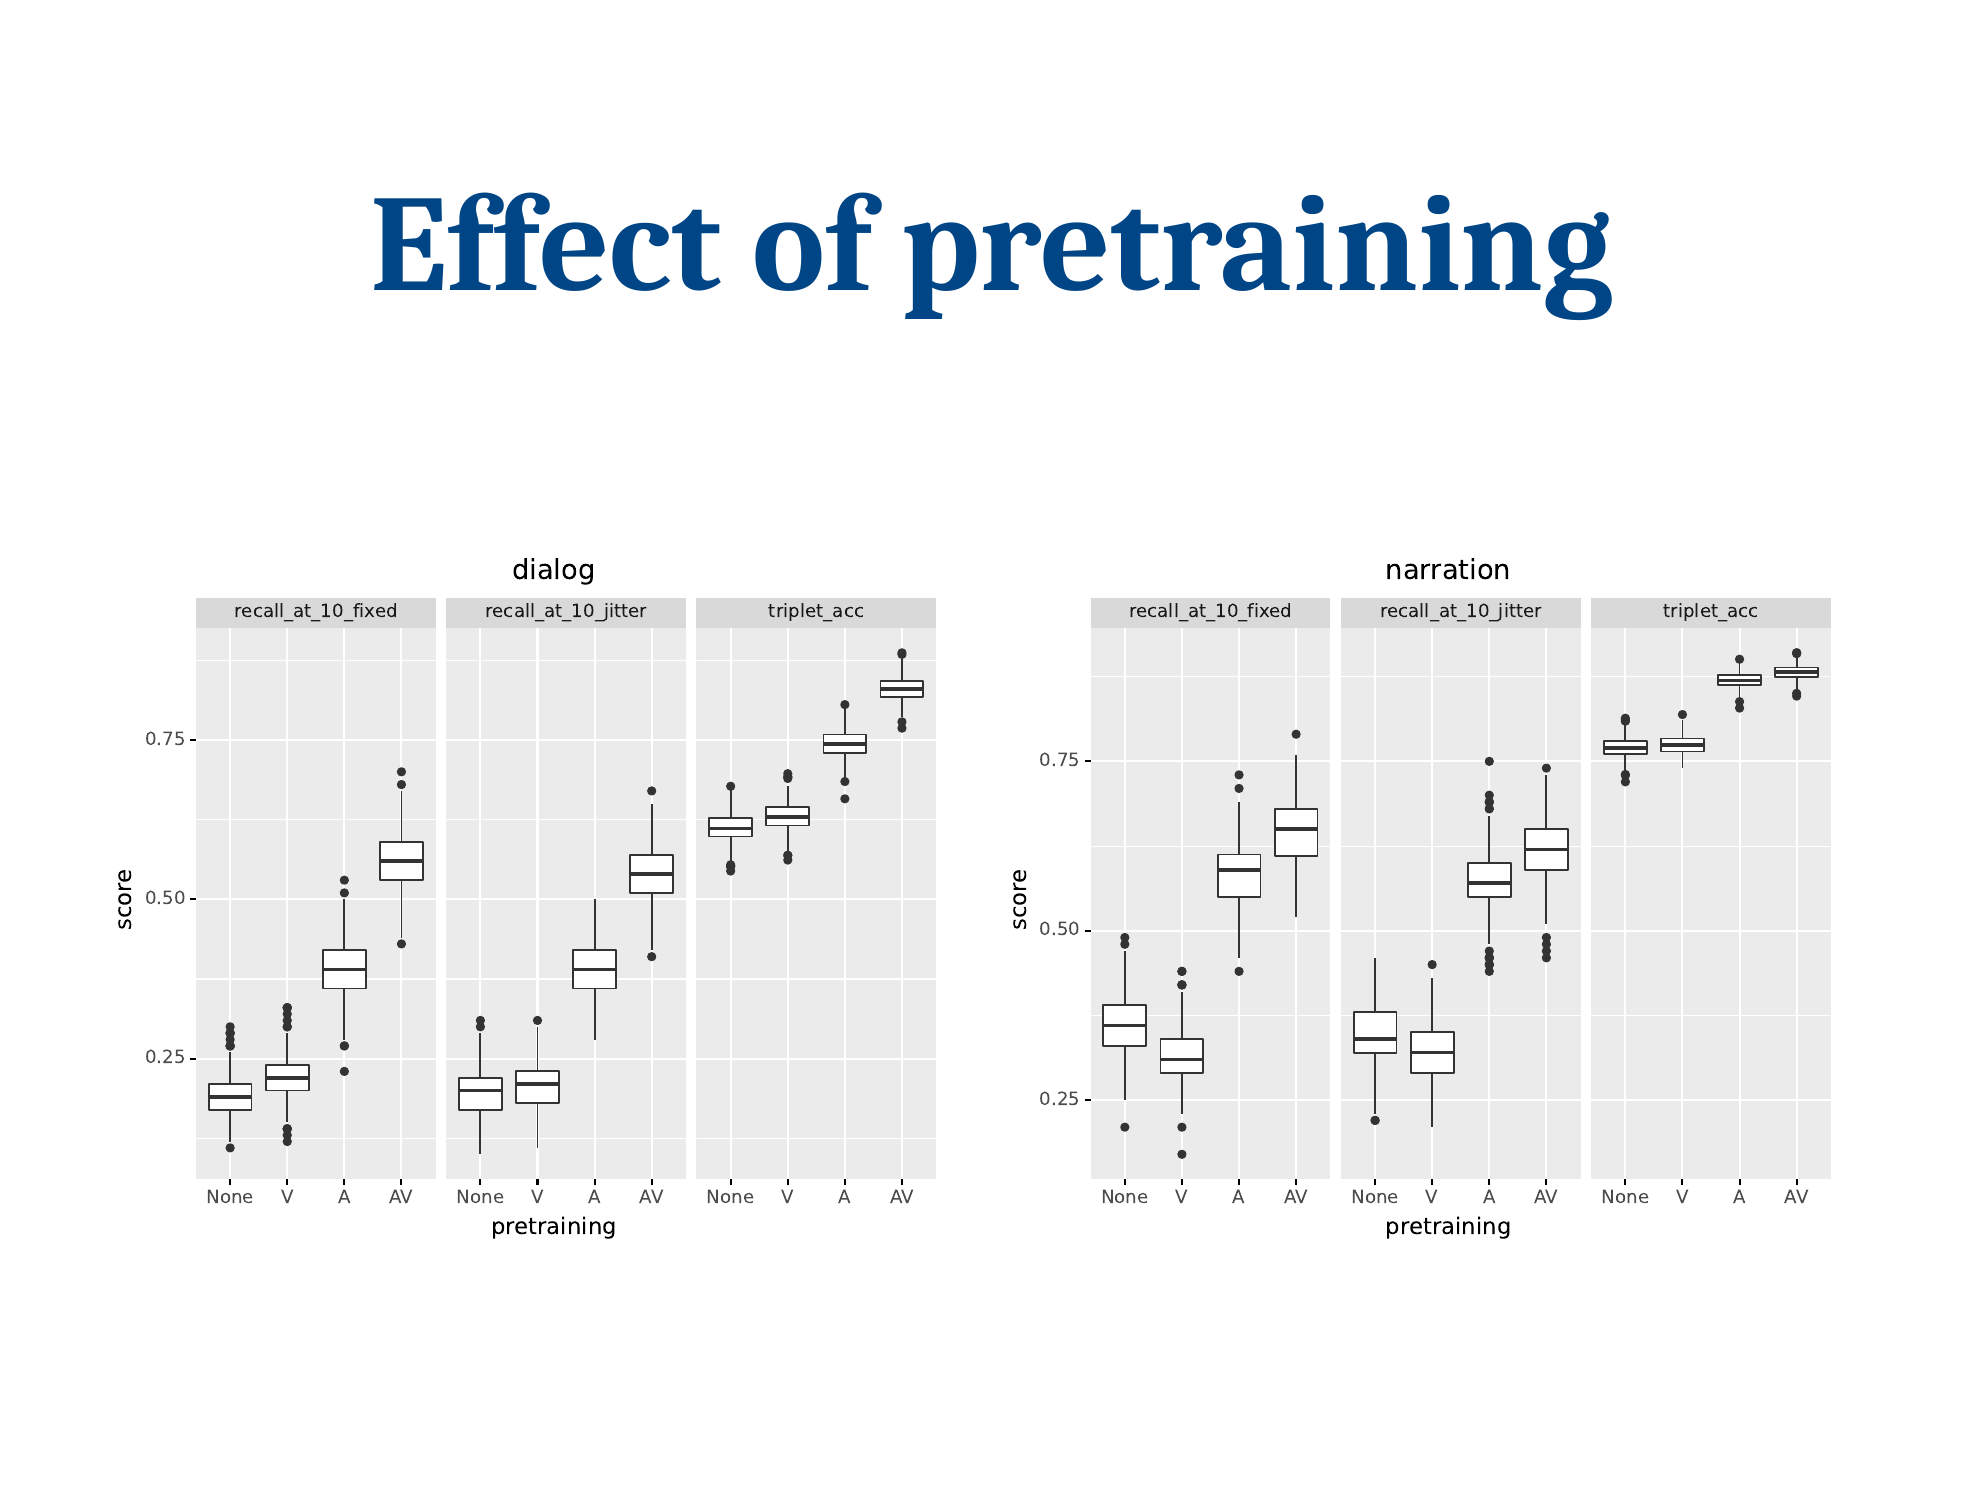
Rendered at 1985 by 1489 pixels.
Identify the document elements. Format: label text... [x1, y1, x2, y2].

picture [99, 544, 952, 1255]
picture [993, 544, 1846, 1255]
title Effect of pretraining [99, 59, 1885, 432]
